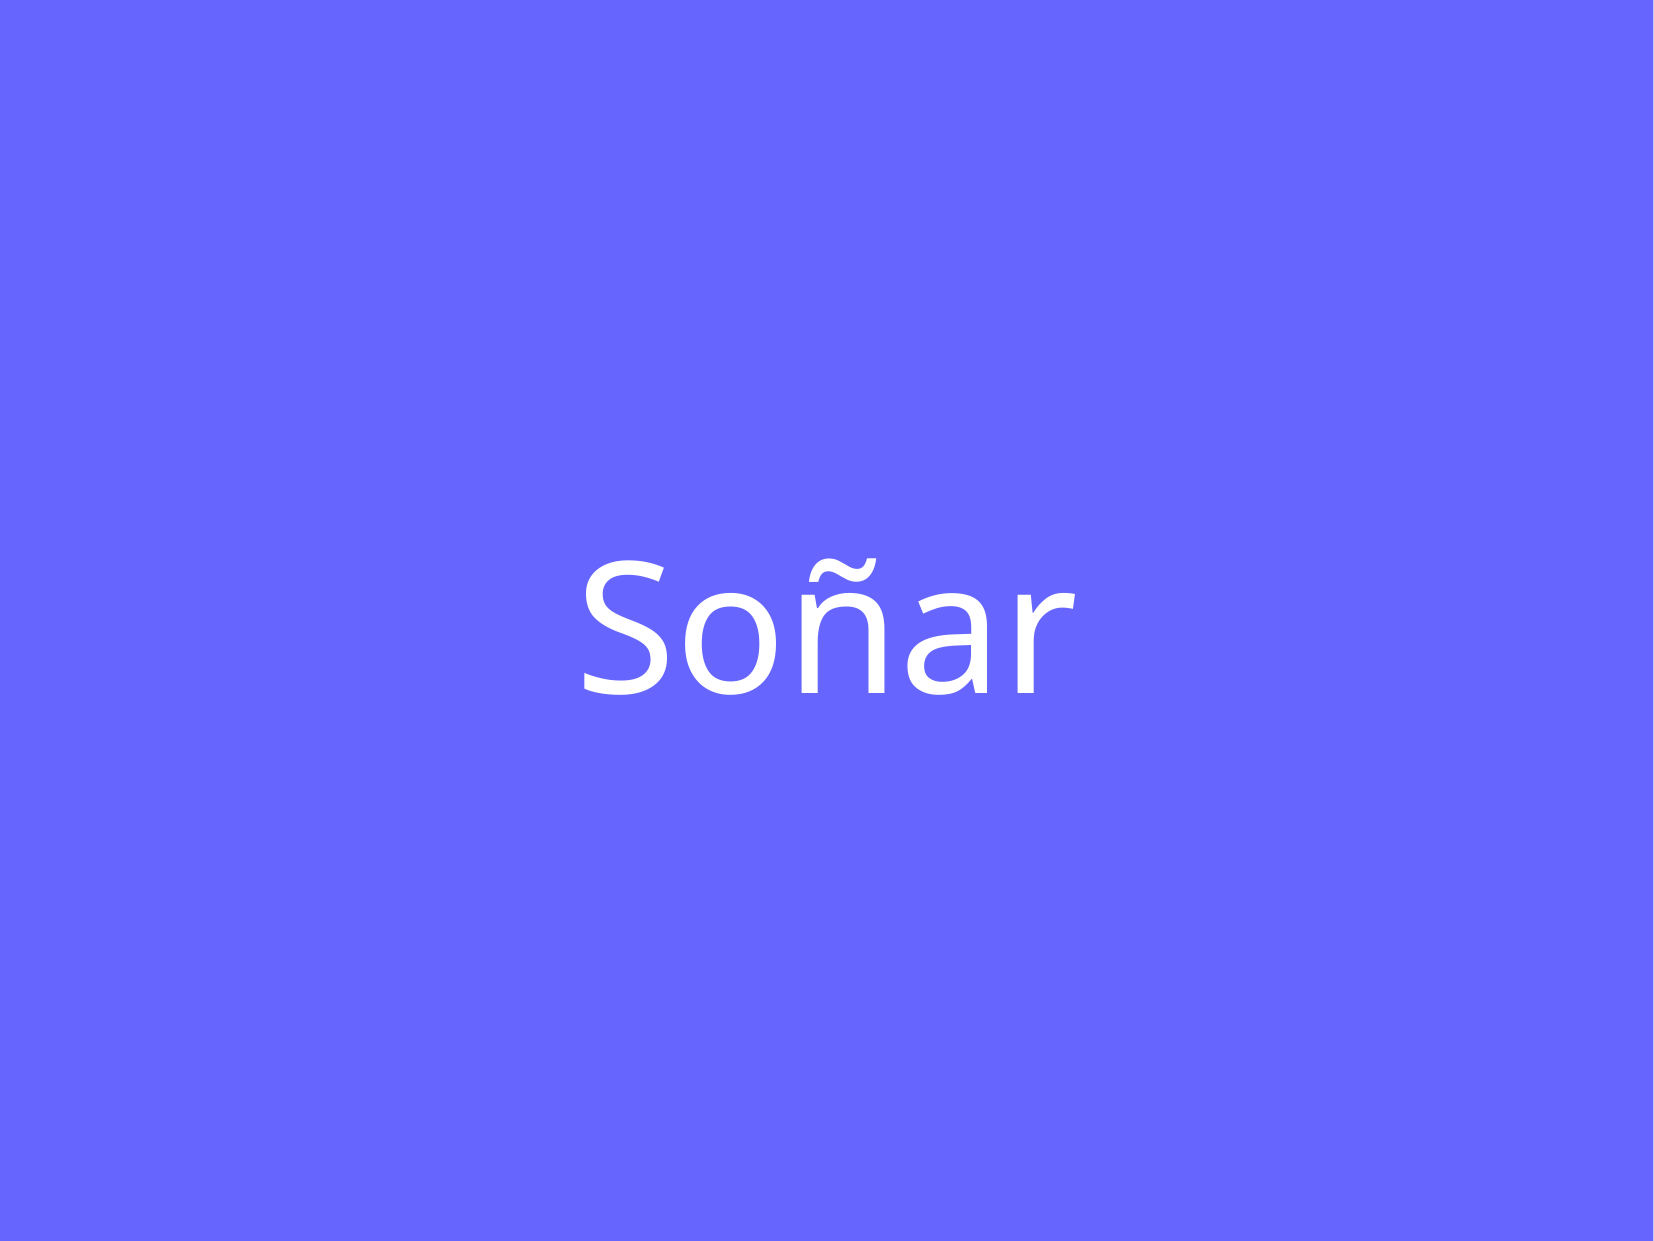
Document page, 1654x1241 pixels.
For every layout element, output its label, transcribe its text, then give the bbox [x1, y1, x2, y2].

title Soñar [0, 0, 1654, 1241]
